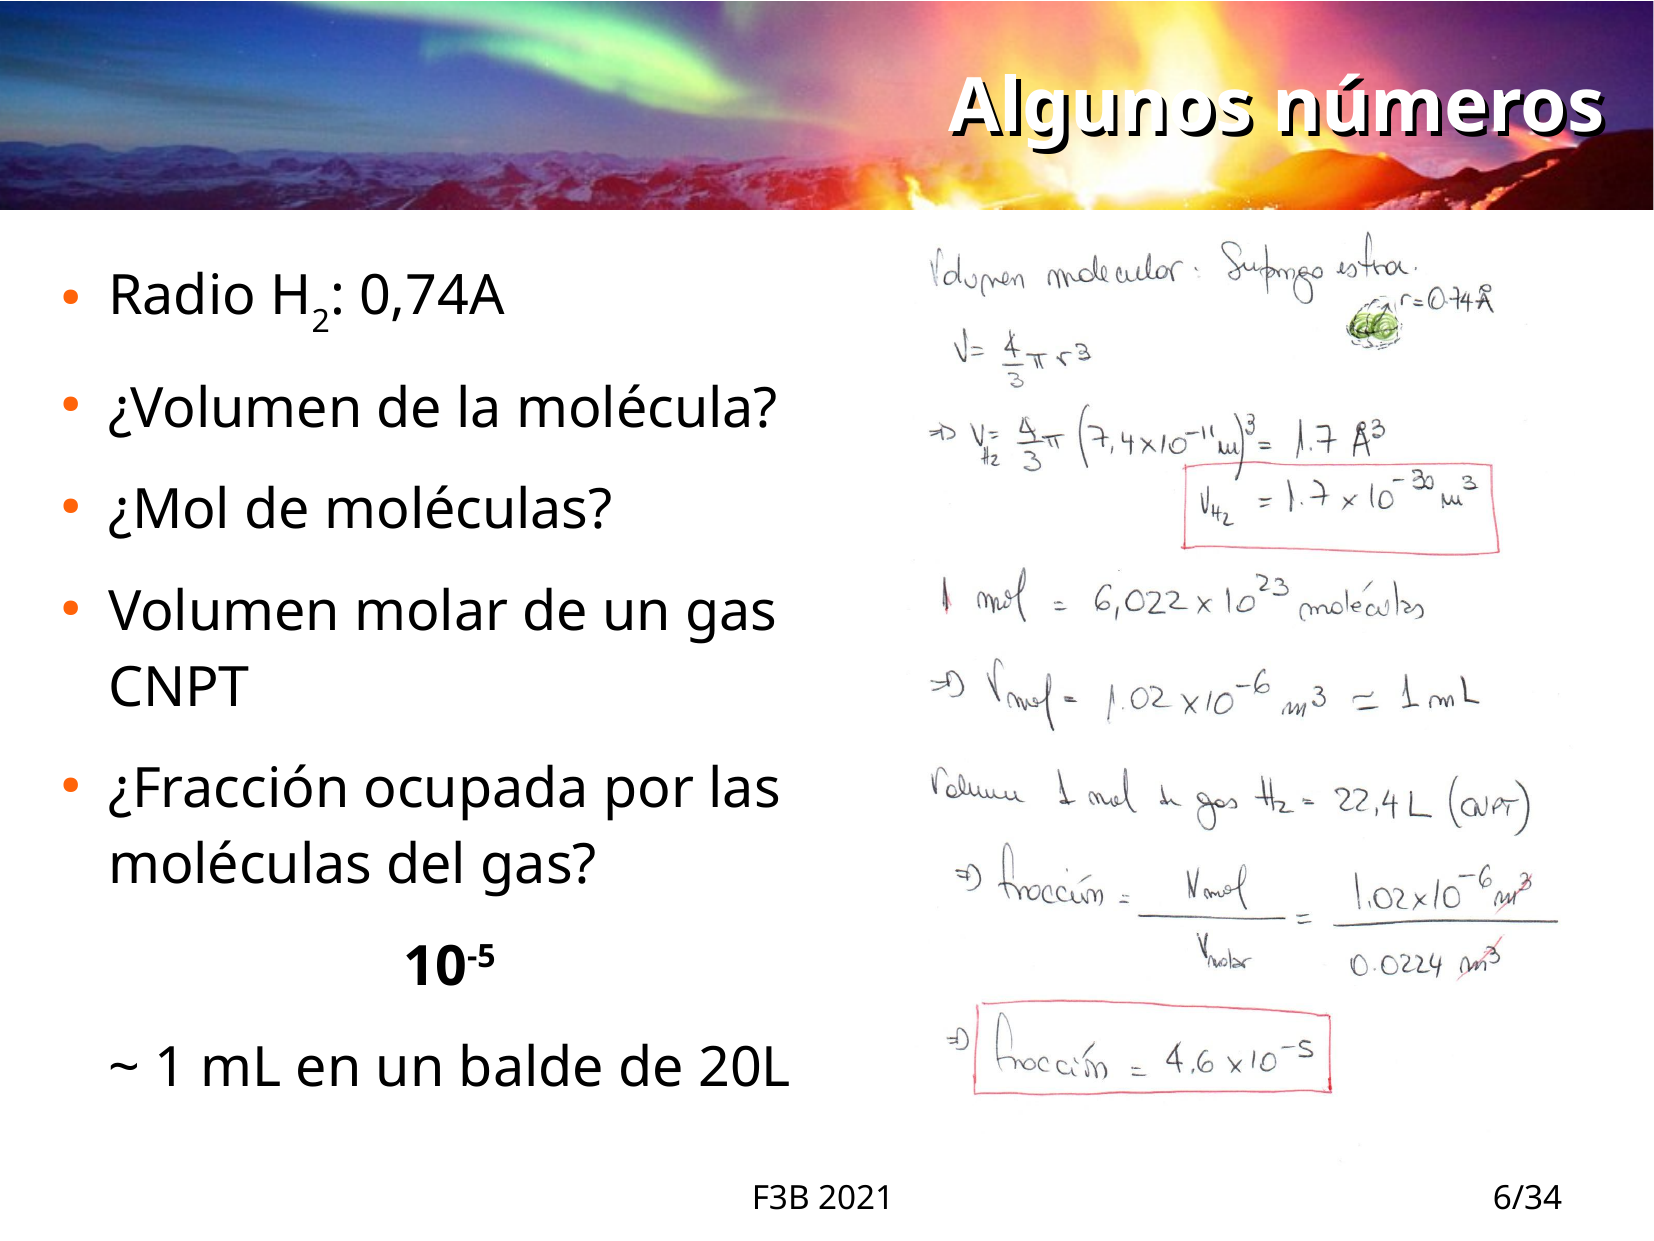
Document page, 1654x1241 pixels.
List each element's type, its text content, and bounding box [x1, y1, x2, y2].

title Algunos números [45, 15, 1606, 191]
picture [0, 1, 1654, 210]
list Radio H2: 0,74A ¿Volumen de la molécula? ¿Mol de moléculas? Volumen molar de un gas CNPT ¿Fracción ocupada por las moléculas del gas? 10-5 ~ 1 mL en un balde de 20L [45, 255, 807, 1156]
picture [906, 225, 1576, 1171]
